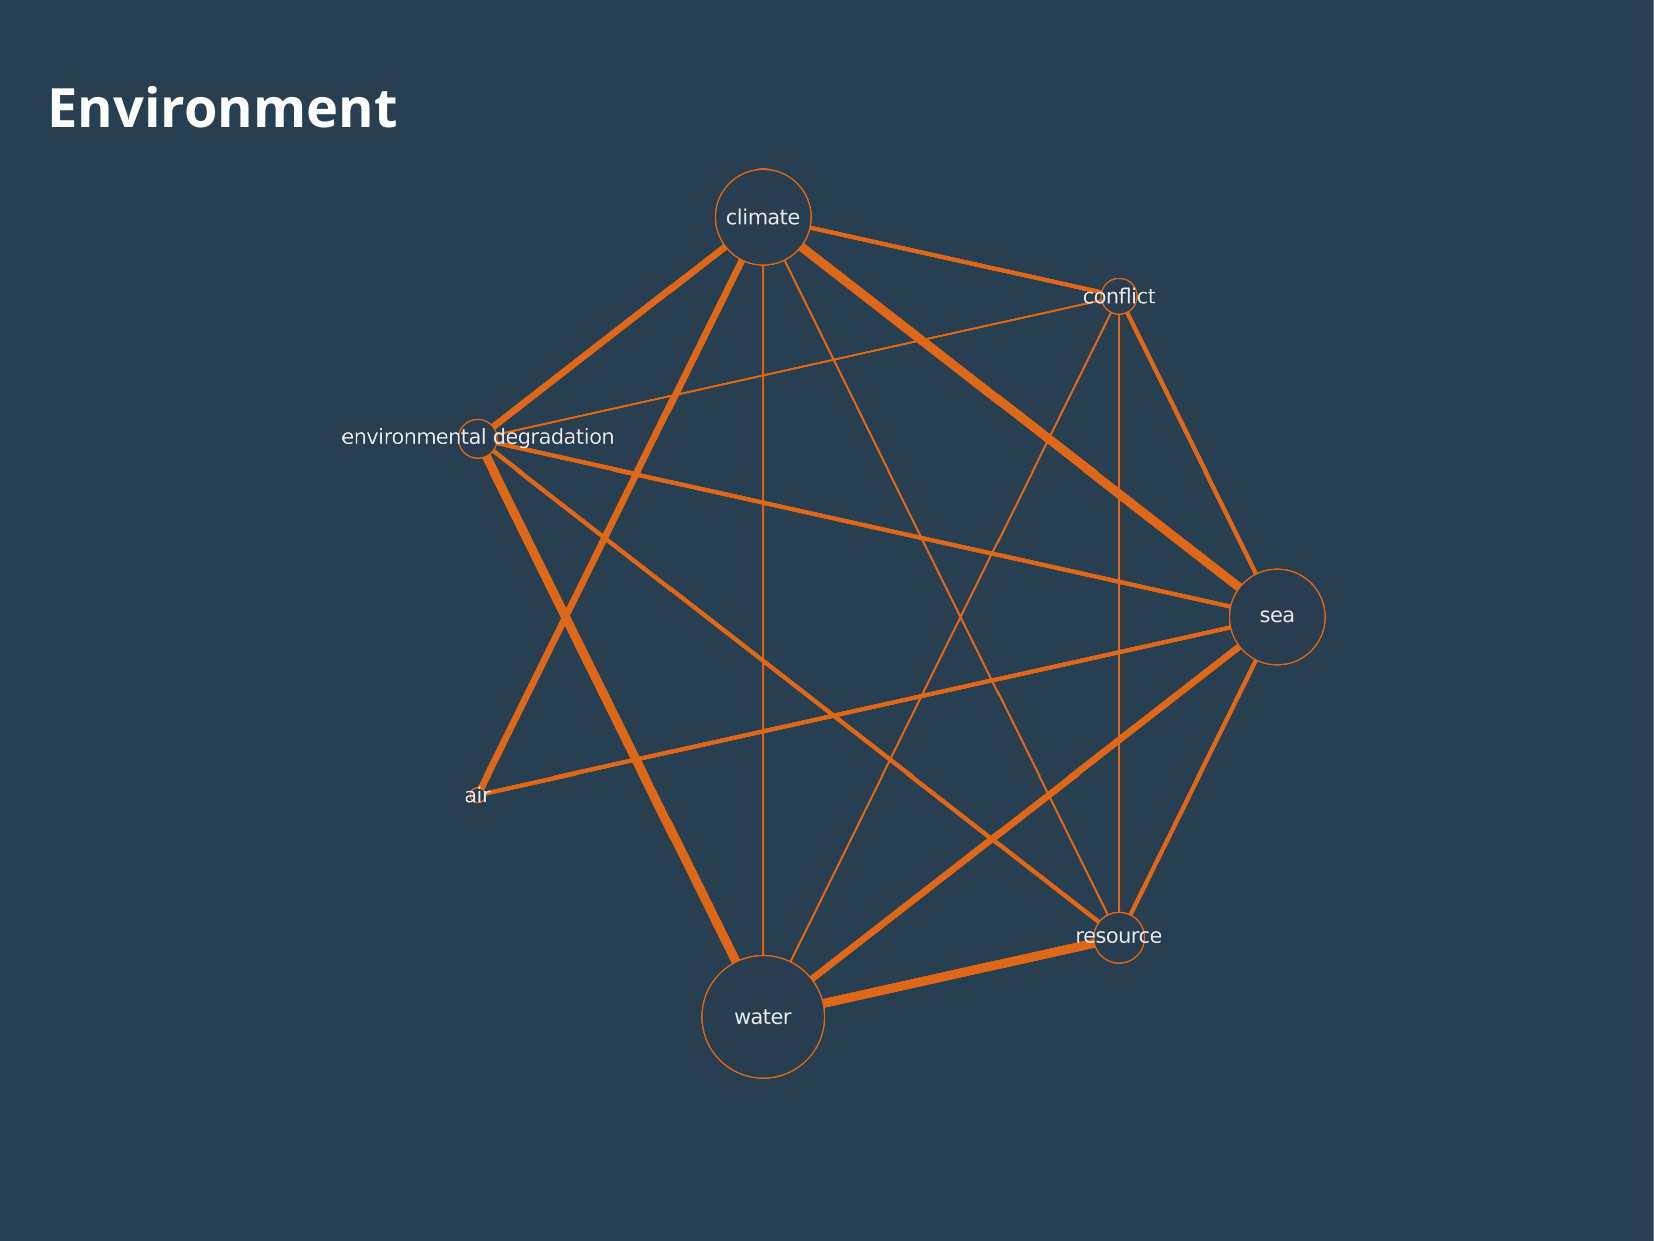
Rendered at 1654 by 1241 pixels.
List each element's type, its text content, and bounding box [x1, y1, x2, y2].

text_box Environment [47, 47, 1536, 166]
picture [0, 0, 1654, 1241]
